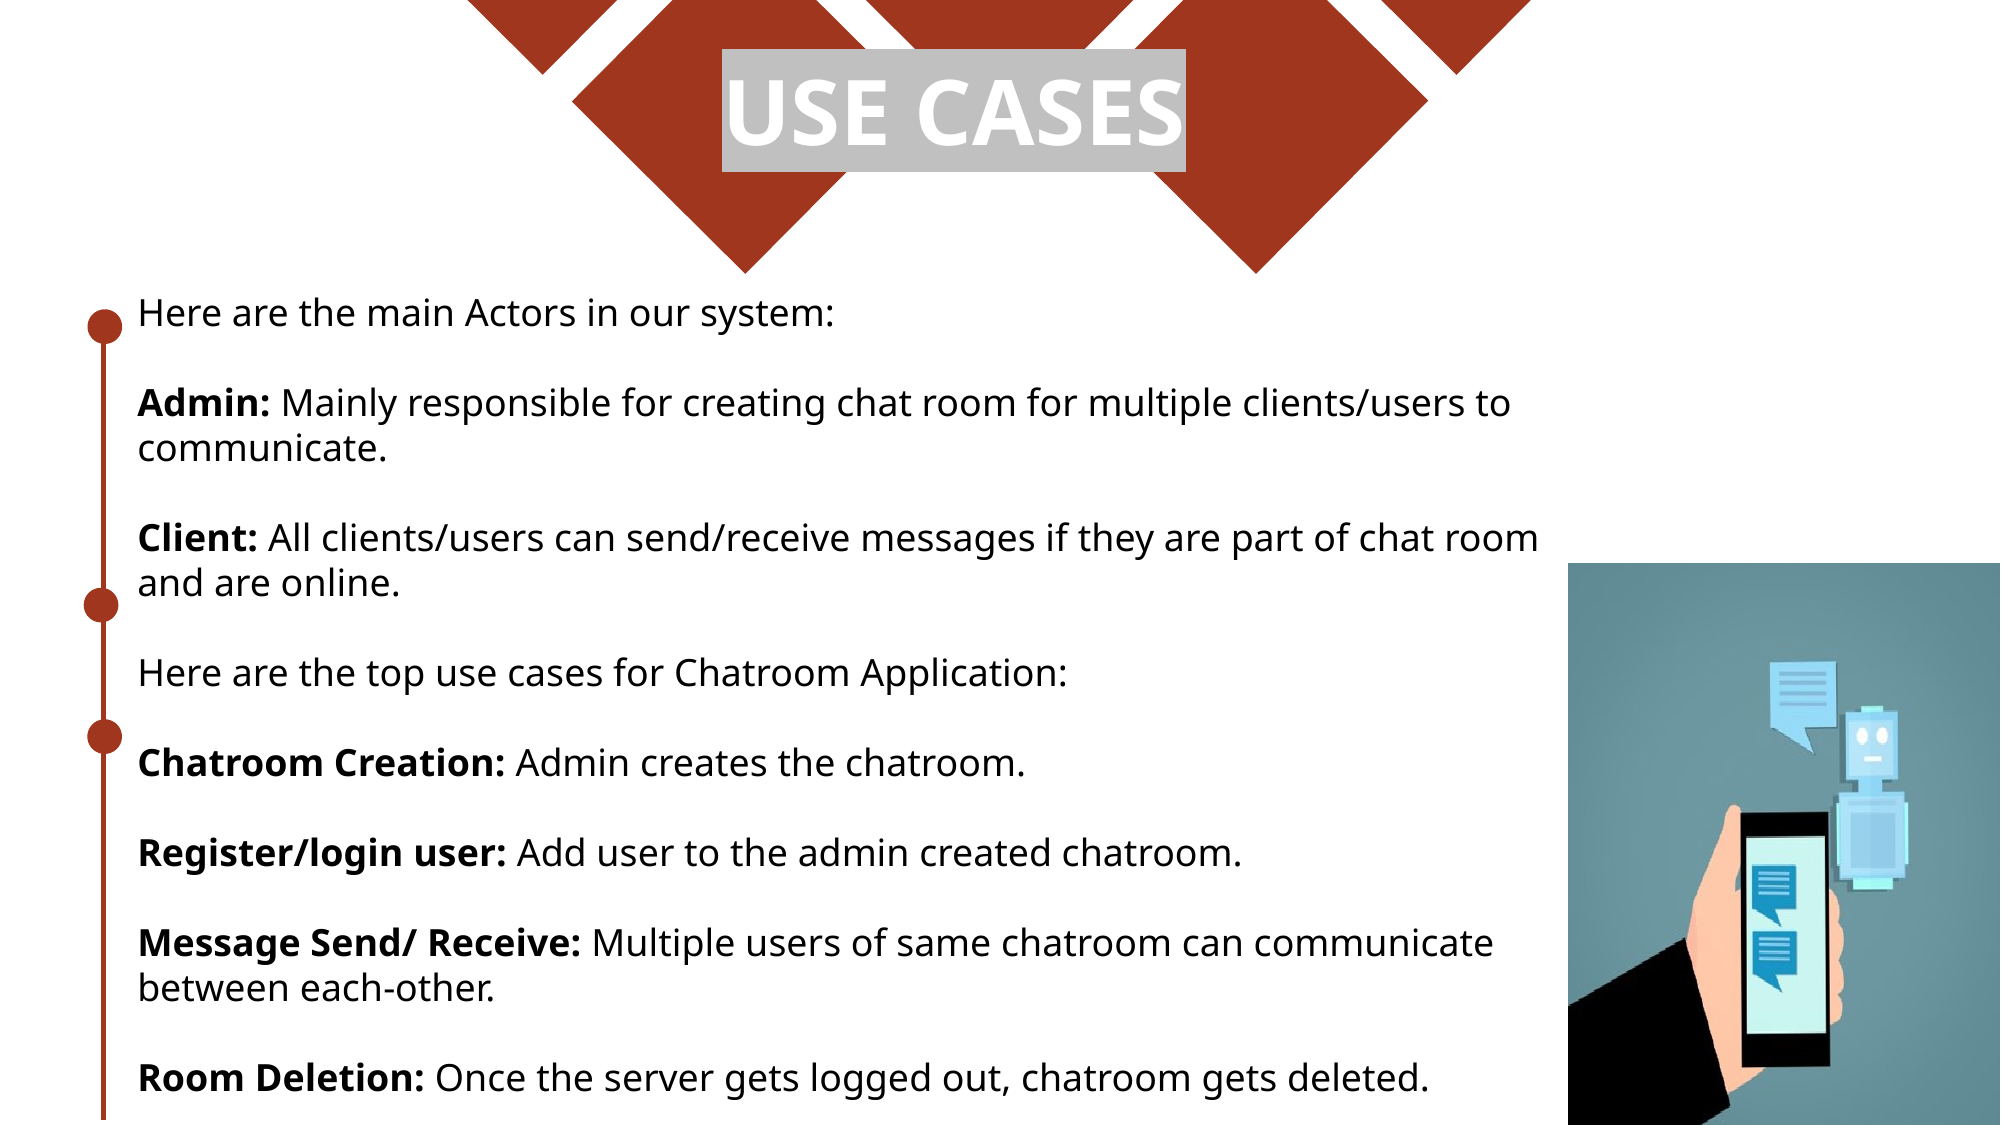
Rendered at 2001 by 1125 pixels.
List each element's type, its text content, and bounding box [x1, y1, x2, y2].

title USE CASES [34, 59, 1874, 283]
text_box Here are the main Actors in our system: Admin: Mainly responsible for creating chat room for multiple clients/users to communicate. Client: All clients/users can send/receive messages if they are part of chat room and are online. Here are the top use cases for Chatroom Application: Chatroom Creation: Admin creates the chatroom. Register/login user: Add user to the admin created chatroom. Message Send/ Receive: Multiple users of same chatroom can communicate between each-other. Room Deletion: Once the server gets logged out, chatroom gets deleted. [122, 281, 1557, 1125]
text_box [87, 719, 122, 754]
picture [1568, 563, 2000, 1125]
text_box [83, 587, 119, 623]
